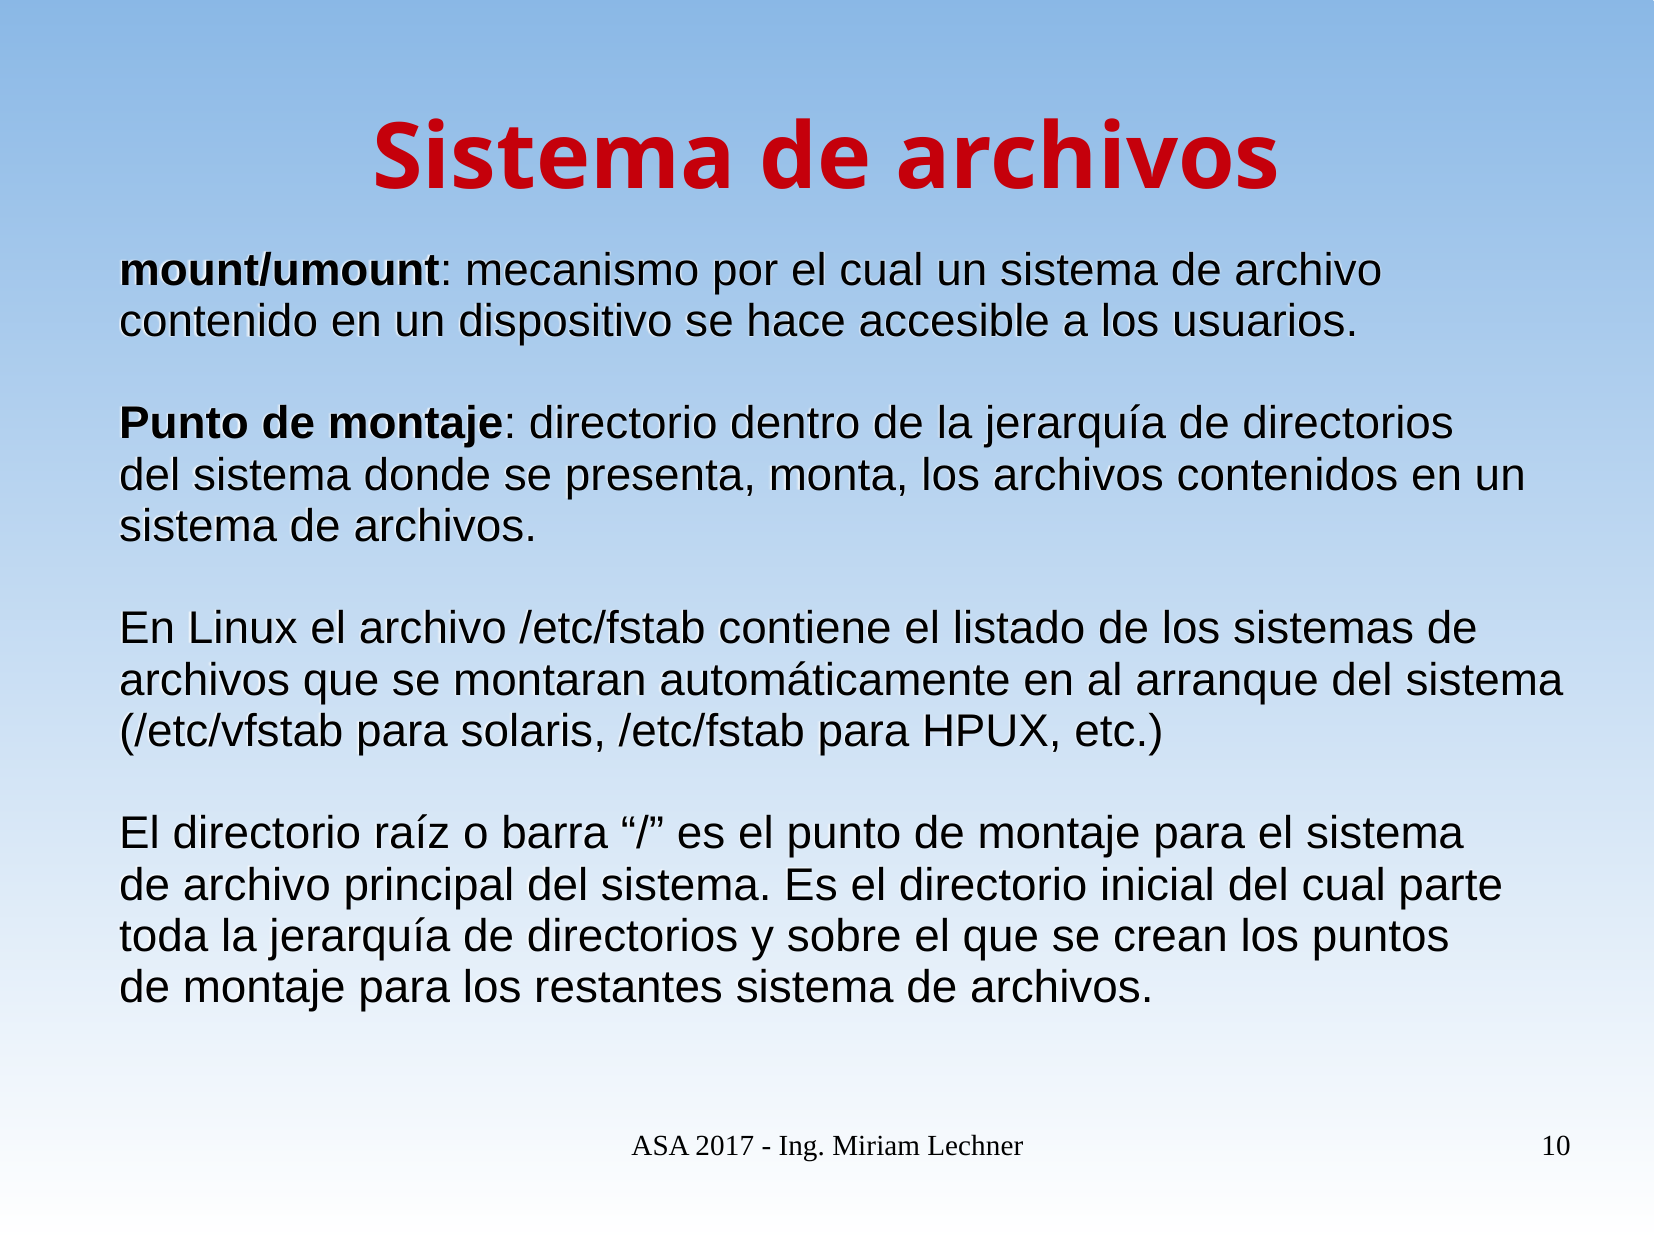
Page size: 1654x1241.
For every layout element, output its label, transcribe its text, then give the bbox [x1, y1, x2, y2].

title Sistema de archivos [82, 49, 1571, 257]
text_box mount/umount: mecanismo por el cual un sistema de archivo contenido en un dispositivo se hace accesible a los usuarios. Punto de montaje: directorio dentro de la jerarquía de directorios del sistema donde se presenta, monta, los archivos contenidos en un sistema de archivos. En Linux el archivo /etc/fstab contiene el listado de los sistemas de archivos que se montaran automáticamente en al arranque del sistema (/etc/vfstab para solaris, /etc/fstab para HPUX, etc.) El directorio raíz o barra “/” es el punto de montaje para el sistema de archivo principal del sistema. Es el directorio inicial del cual parte toda la jerarquía de directorios y sobre el que se crean los puntos de montaje para los restantes sistema de archivos. [104, 236, 1654, 1174]
